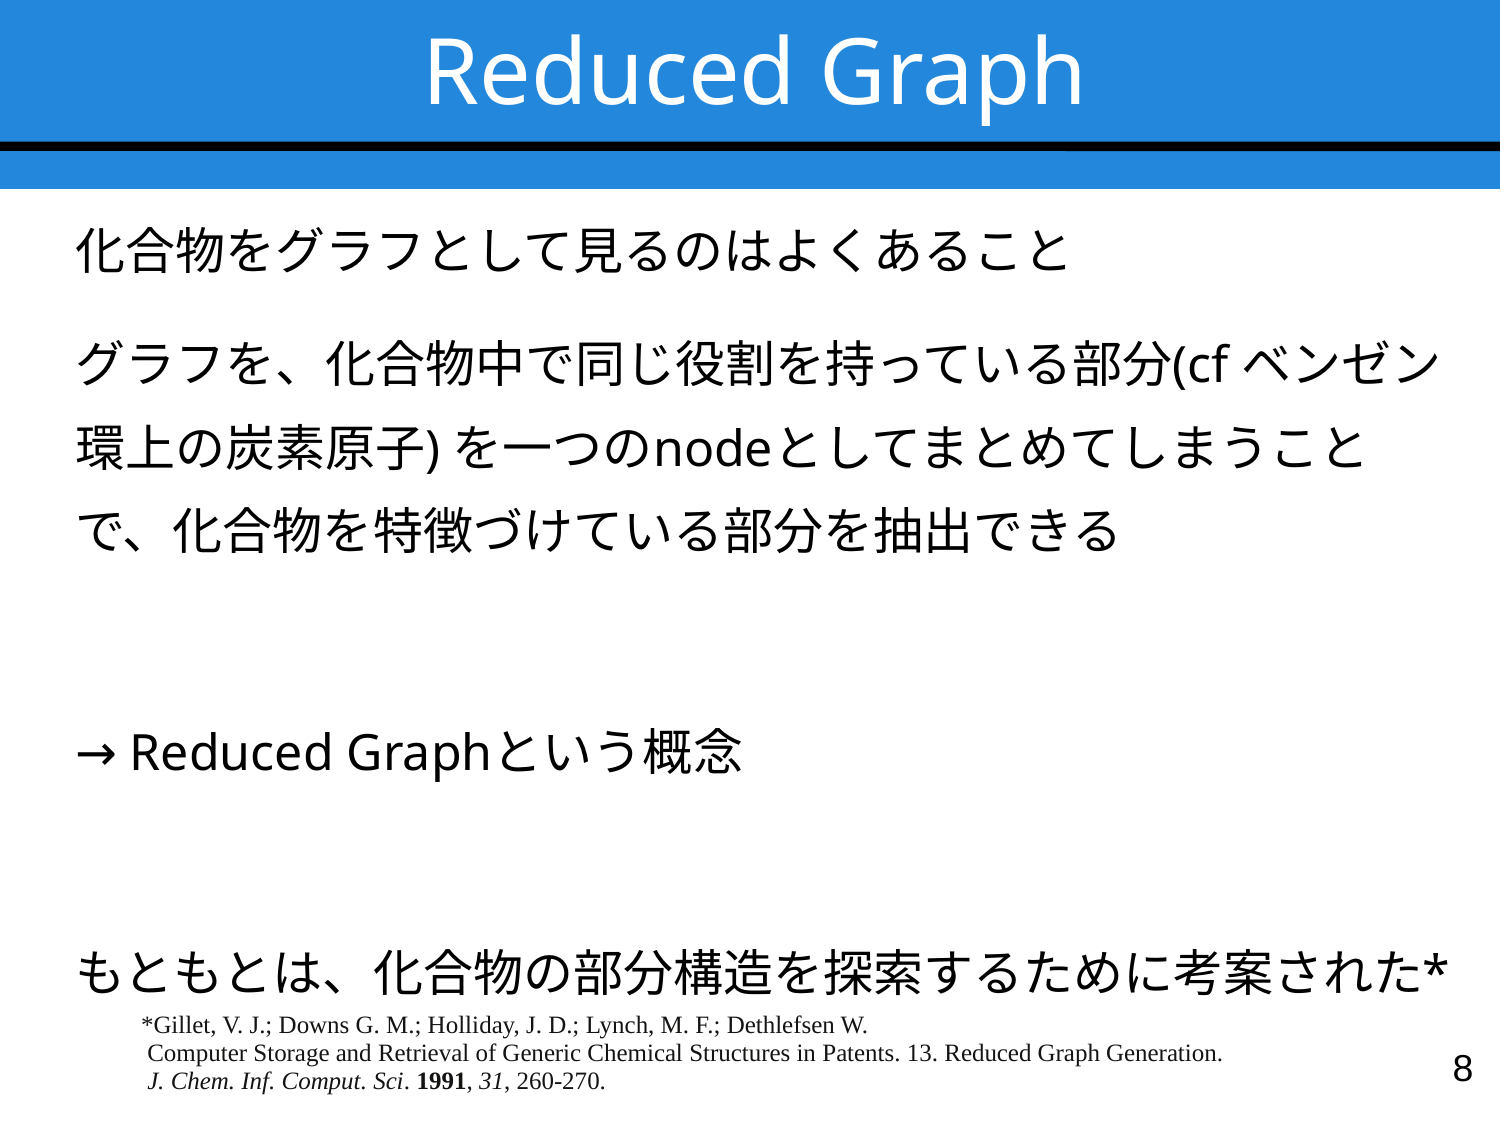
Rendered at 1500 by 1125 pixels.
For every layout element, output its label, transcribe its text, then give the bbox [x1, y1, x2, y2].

text_box *Gillet, V. J.; Downs G. M.; Holliday, J. D.; Lynch, M. F.; Dethlefsen W. Computer Storage and Retrieval of Generic Chemical Structures in Patents. 13. Reduced Graph Generation. J. Chem. Inf. Comput. Sci. 1991, 31, 260-270. [126, 1003, 1241, 1102]
list 化合物をグラフとして見るのはよくあること グラフを、化合物中で同じ役割を持っている部分(cf ベンゼン環上の炭素原子) を一つのnodeとしてまとめてしまうことで、化合物を特徴づけている部分を抽出できる → Reduced Graphという概念 もともとは、化合物の部分構造を探索するために考案された* [75, 200, 1465, 1069]
title Reduced Graph [80, 22, 1431, 115]
